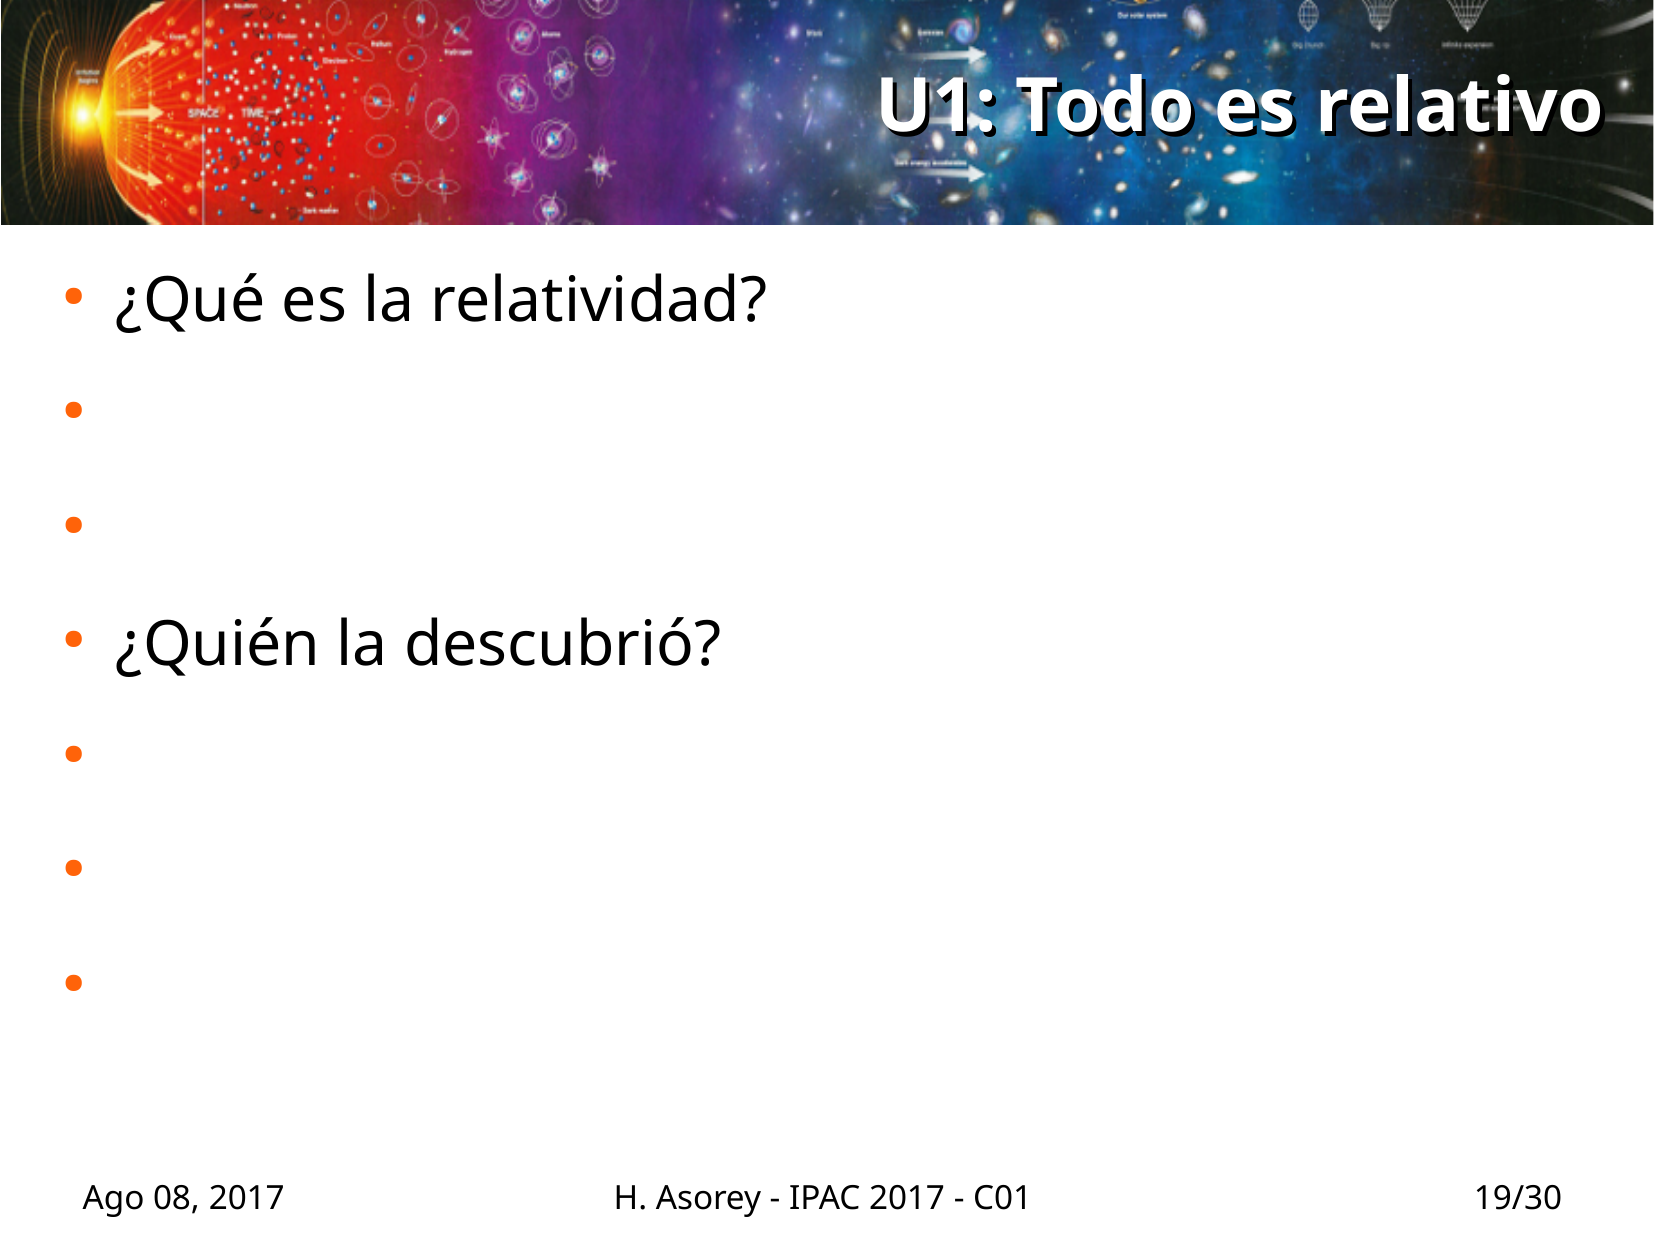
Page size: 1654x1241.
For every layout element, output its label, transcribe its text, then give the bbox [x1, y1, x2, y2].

title U1: Todo es relativo [45, 15, 1606, 191]
list ¿Qué es la relatividad? ¿Quién la descubrió? [45, 255, 1606, 1156]
picture [1, 0, 1654, 225]
